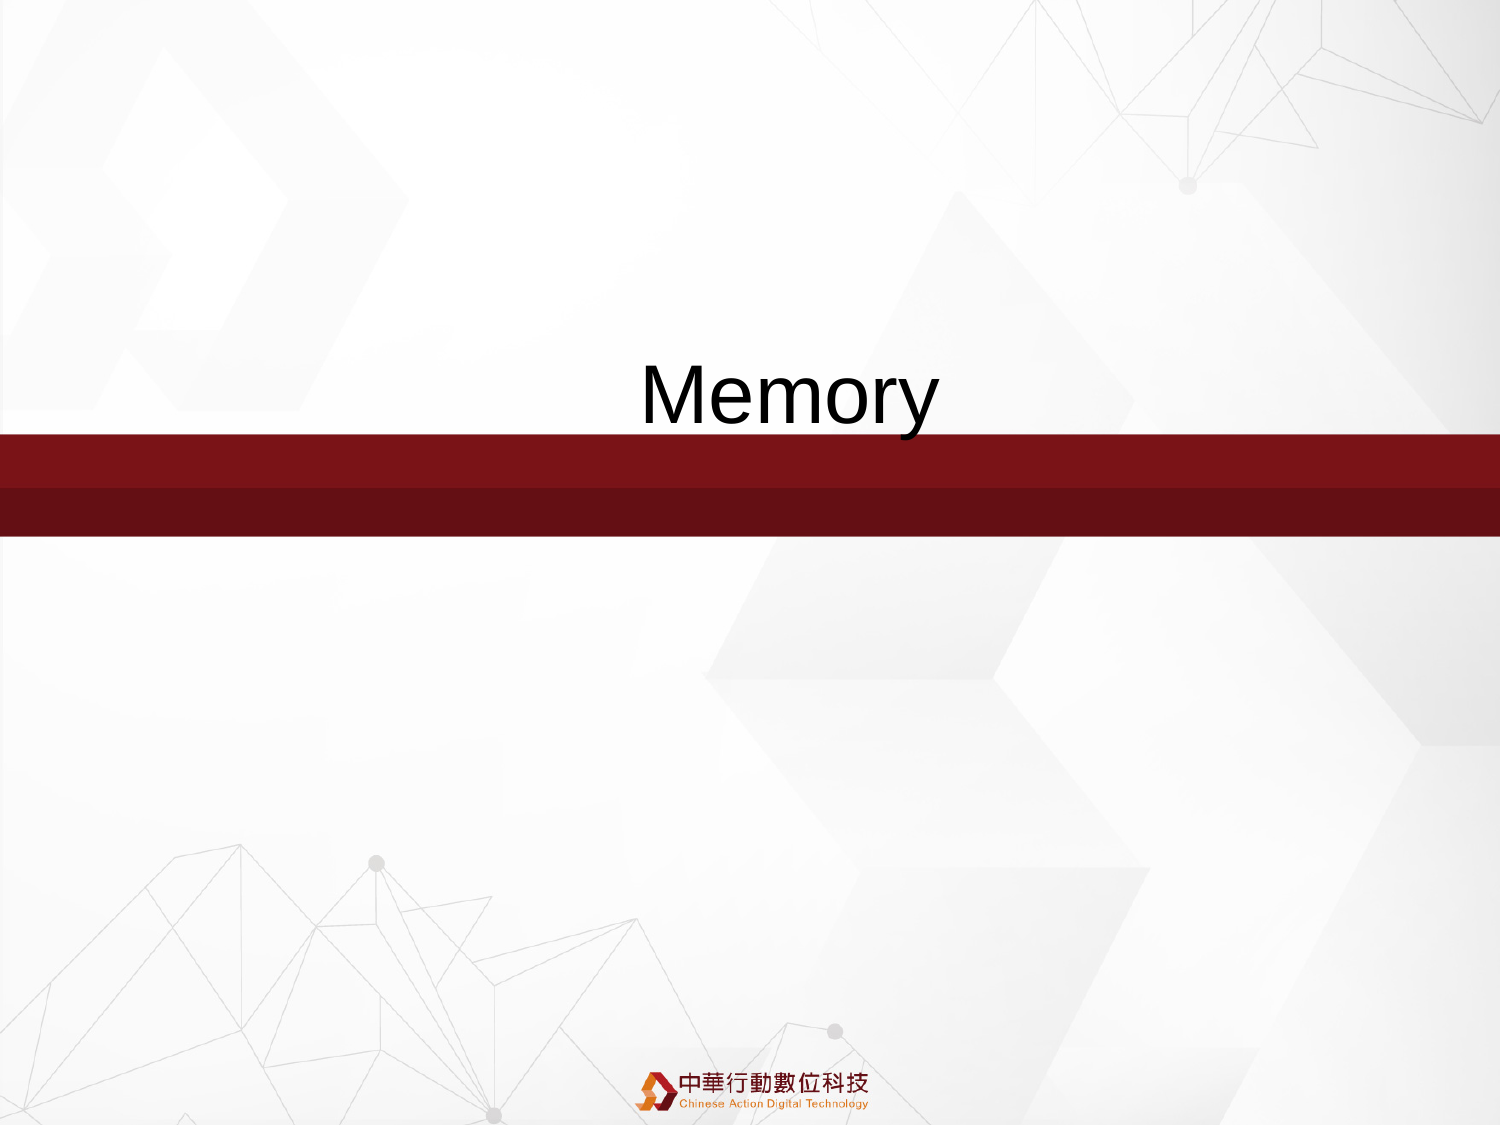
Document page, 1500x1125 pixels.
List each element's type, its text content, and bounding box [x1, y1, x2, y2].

title Memory [149, 332, 1401, 621]
picture [0, 0, 1500, 1125]
